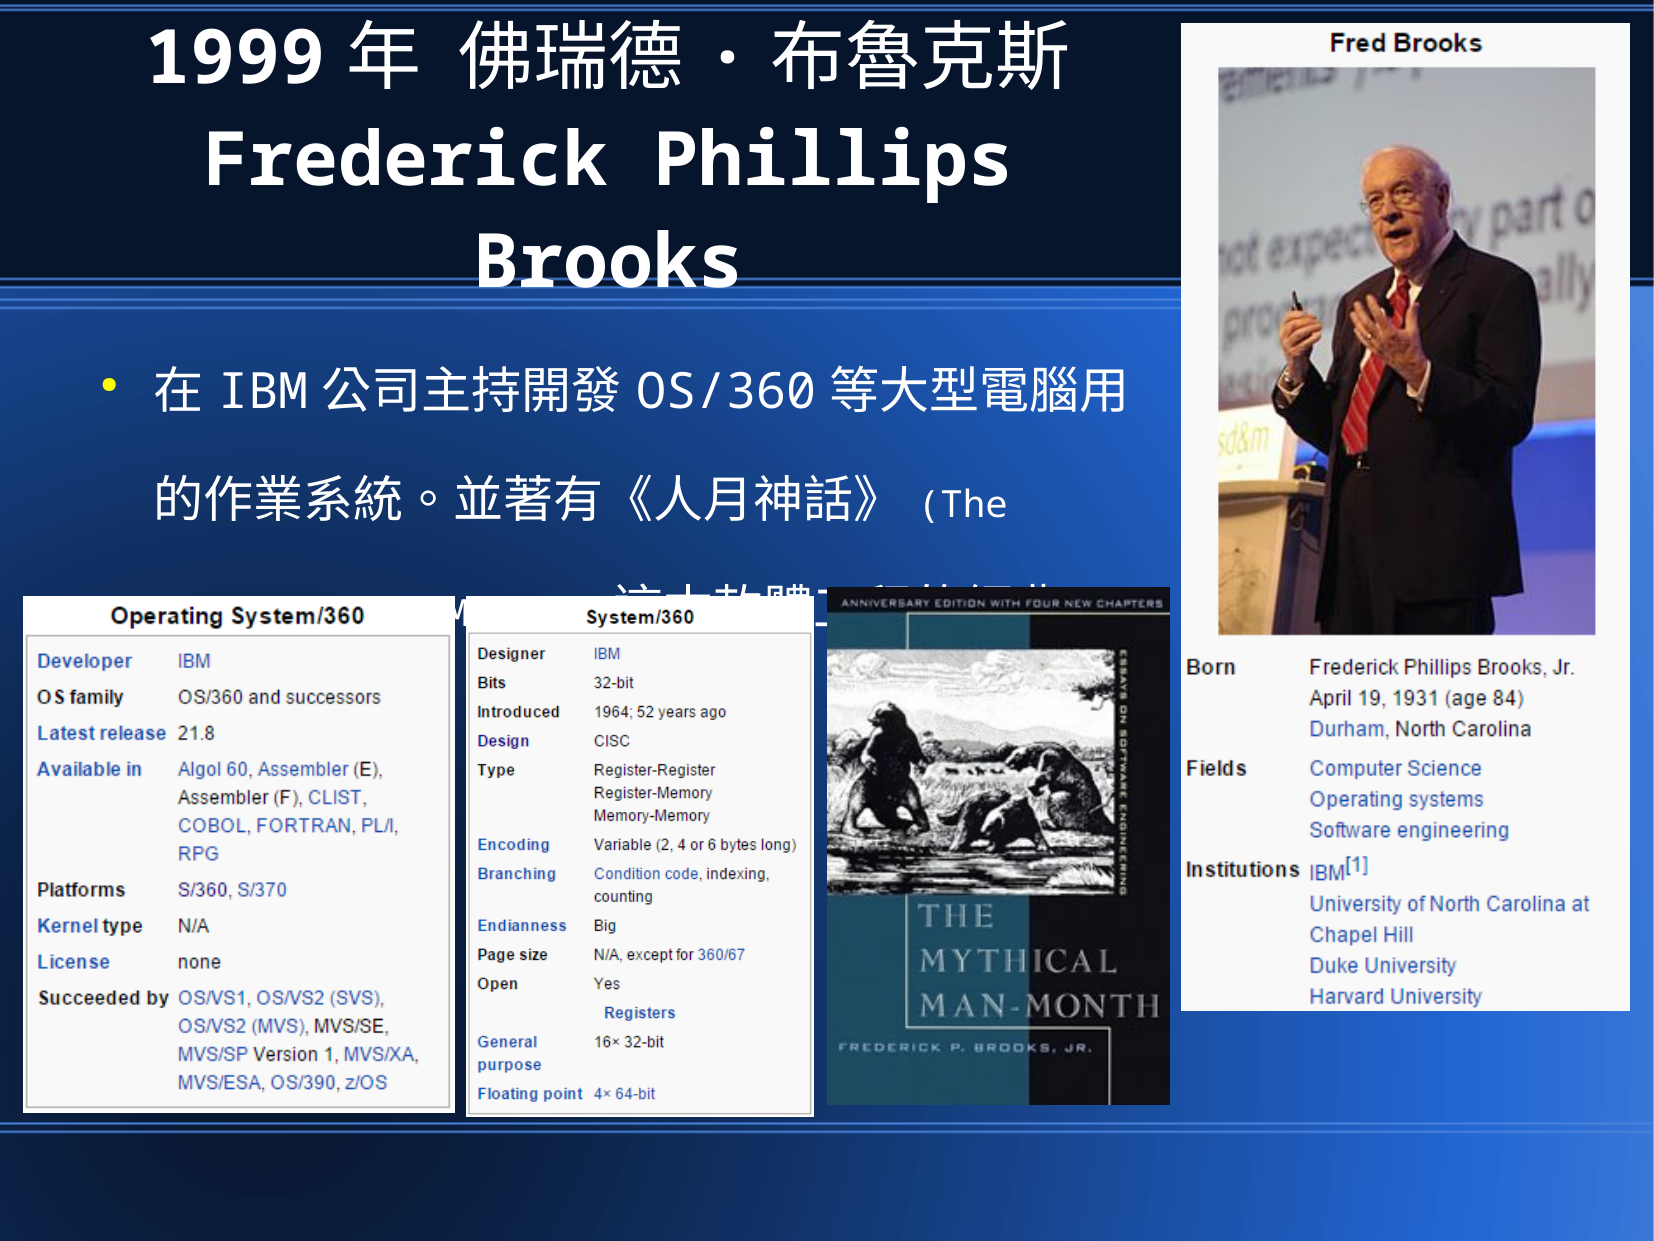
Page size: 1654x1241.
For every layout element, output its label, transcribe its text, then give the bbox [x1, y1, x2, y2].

title 1999年 佛瑞德·布魯克斯 Frederick Phillips Brooks [82, 2, 1134, 303]
picture [0, 0, 1654, 1241]
list 在IBM公司主持開發OS/360等大型電腦用的作業系統。並著有《人月神話》(The Mythical Man-Month) 這本軟體工程的經典 [82, 313, 1147, 1128]
